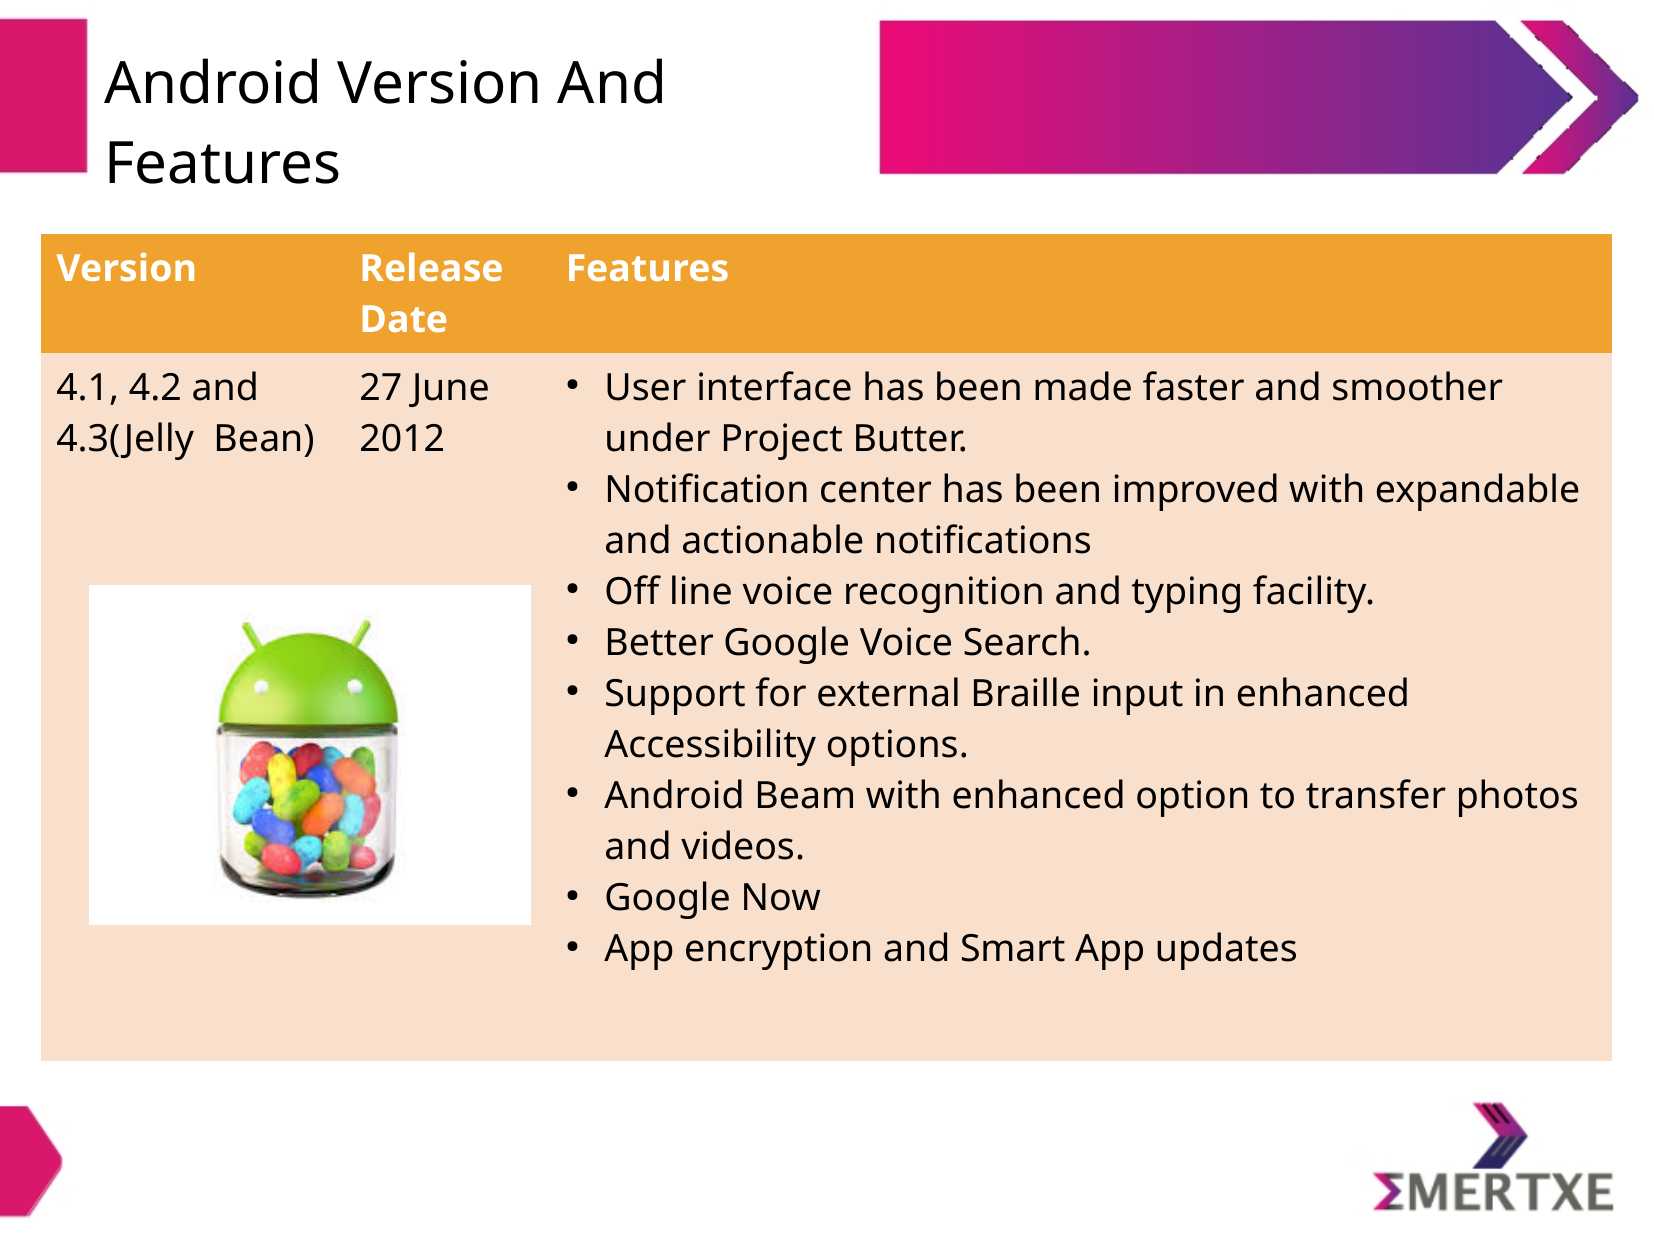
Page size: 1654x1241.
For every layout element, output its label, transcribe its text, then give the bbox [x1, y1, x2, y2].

text_box Android Version And Features [90, 34, 863, 316]
table_header Features [551, 234, 1612, 353]
picture [0, 0, 1654, 1241]
table_cell 4.1, 4.2 and 4.3(Jelly Bean) [41, 353, 345, 1061]
table_cell User interface has been made faster and smoother under Project Butter. Notification center has been improved with expandable and actionable notifications Off line voice recognition and typing facility. Better Google Voice Search. Support for external Braille input in enhanced Accessibility options. Android Beam with enhanced option to transfer photos and videos. Google Now App encryption and Smart App updates [551, 353, 1612, 1061]
table_cell 27 June 2012 [345, 353, 551, 1061]
table_header Version [41, 234, 345, 353]
table_header Release Date [345, 316, 551, 353]
